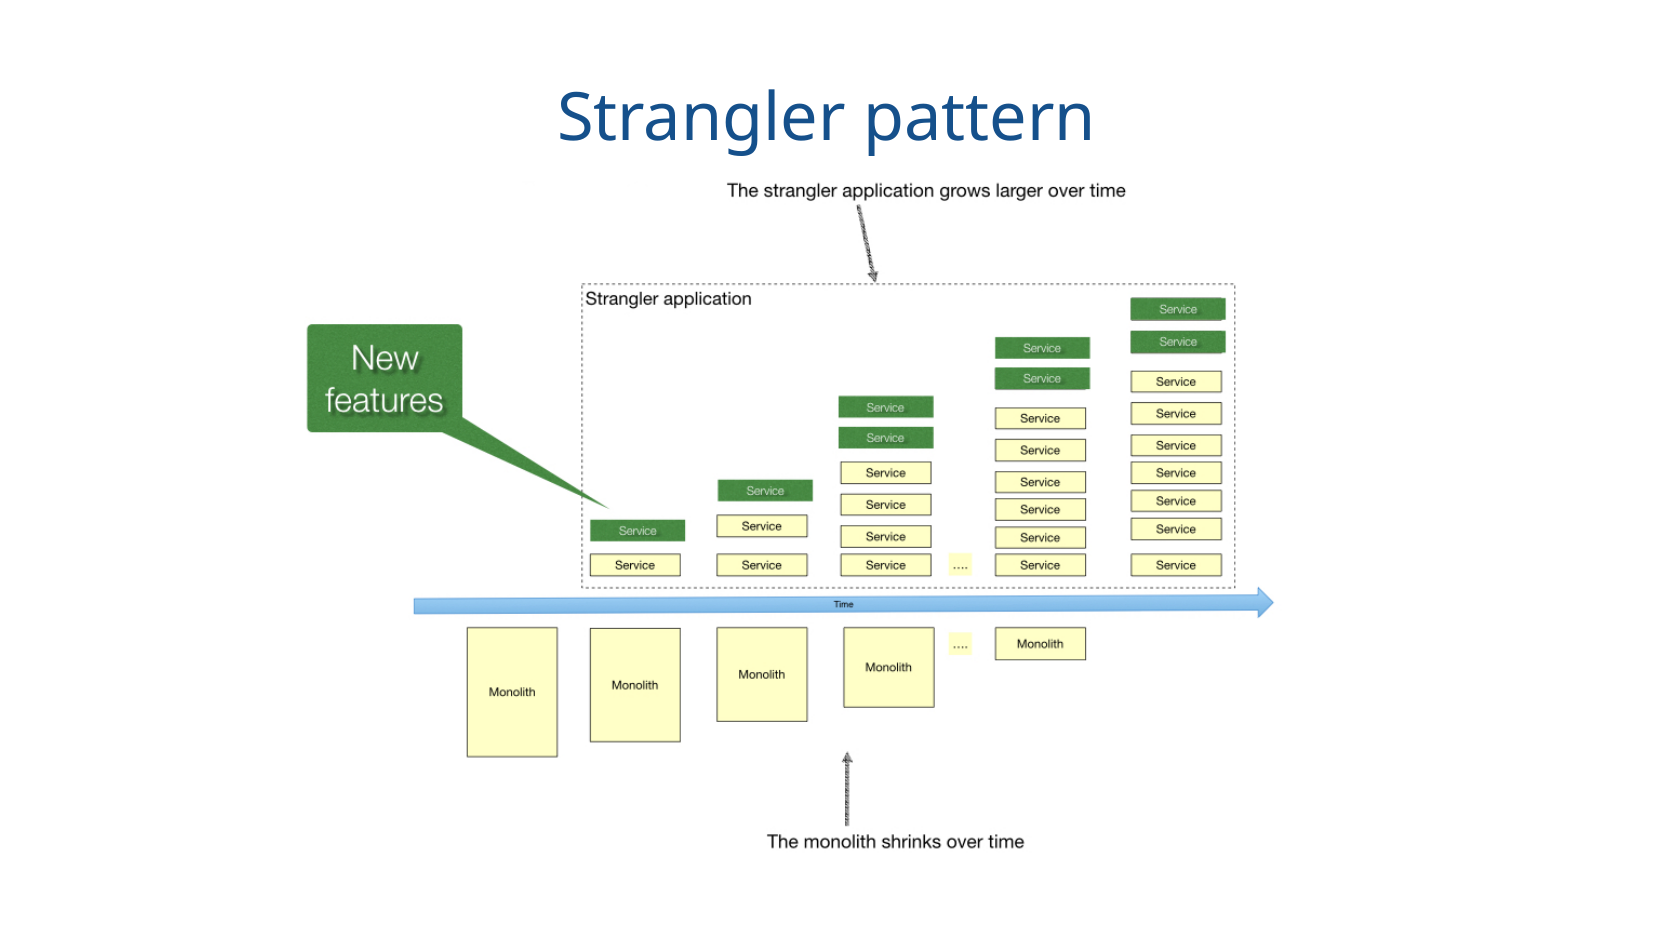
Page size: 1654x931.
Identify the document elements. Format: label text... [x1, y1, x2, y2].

picture [285, 181, 1291, 871]
title Strangler pattern [82, 36, 1571, 193]
